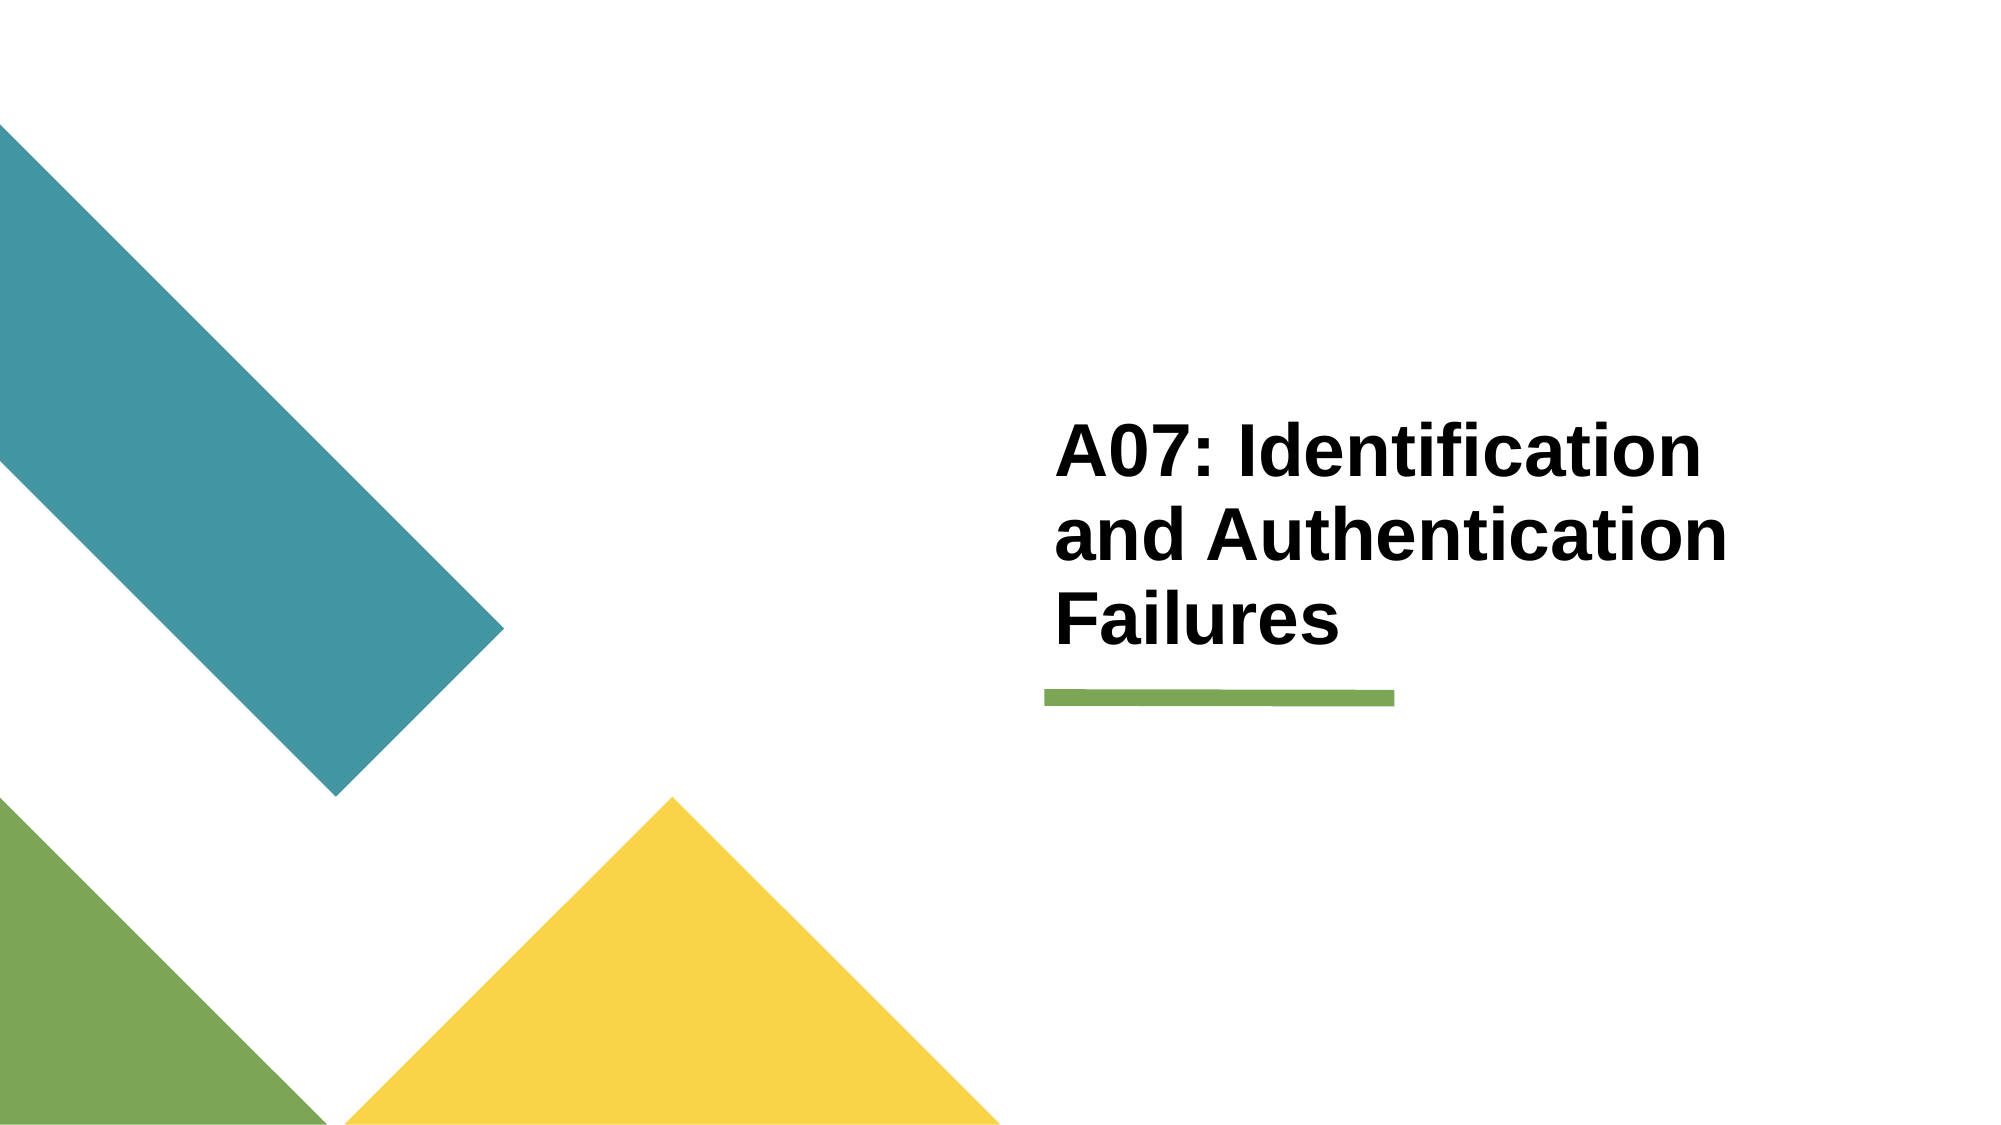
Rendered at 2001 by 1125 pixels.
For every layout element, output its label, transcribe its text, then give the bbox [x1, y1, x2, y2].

text_box A07: Identification and Authentication Failures [1039, 401, 1857, 669]
